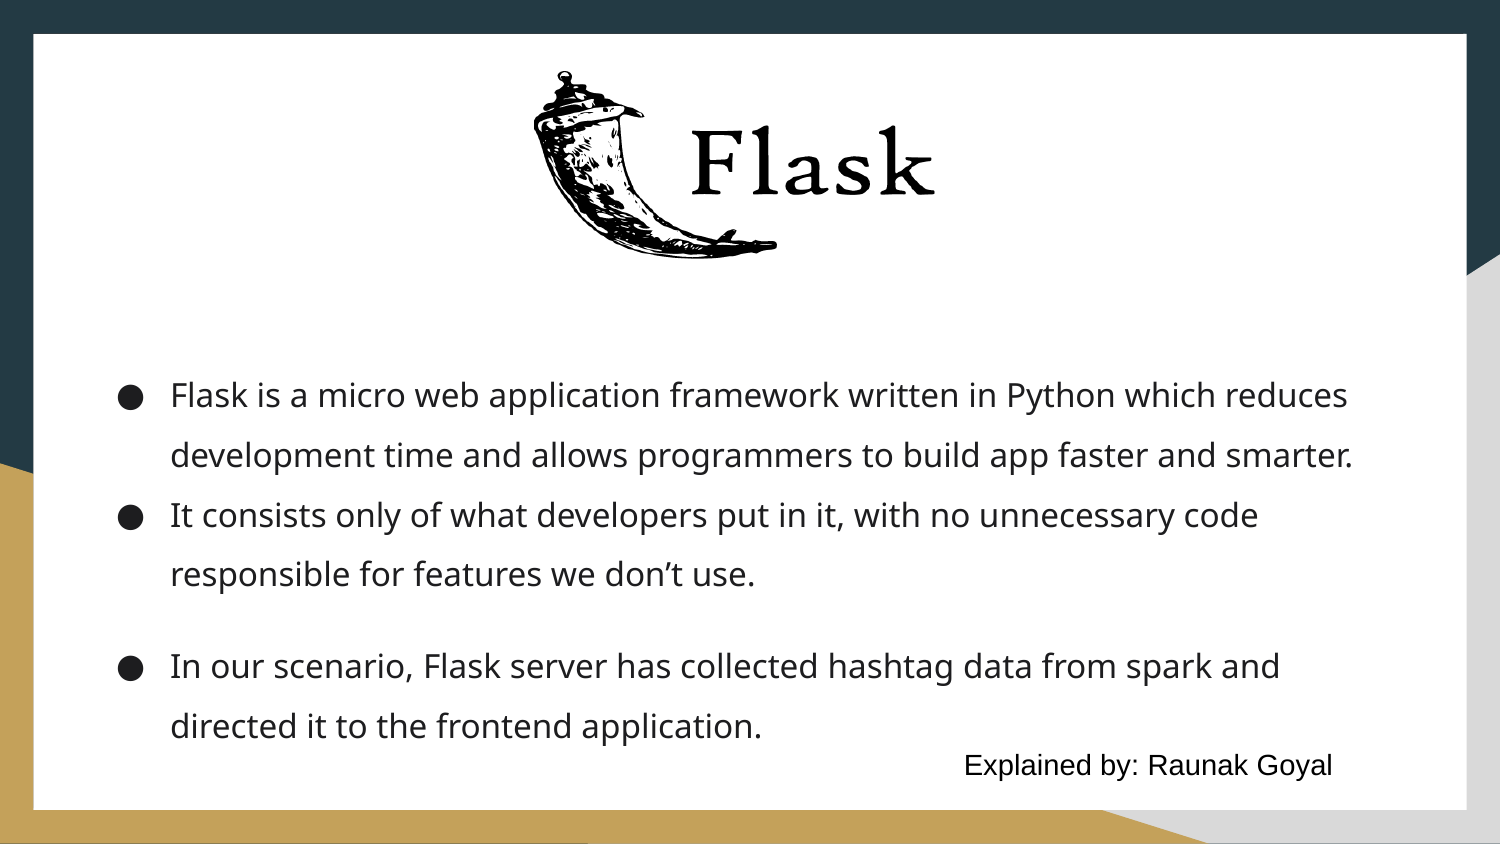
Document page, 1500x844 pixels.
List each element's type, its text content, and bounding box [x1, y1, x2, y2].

text_box Explained by: Raunak Goyal [948, 731, 1441, 797]
picture [534, 71, 951, 273]
list Flask is a micro web application framework written in Python which reduces development time and allows programmers to build app faster and smarter. It consists only of what developers put in it, with no unnecessary code responsible for features we don’t use. In our scenario, Flask server has collected hashtag data from spark and directed it to the frontend application. [80, 339, 1406, 773]
